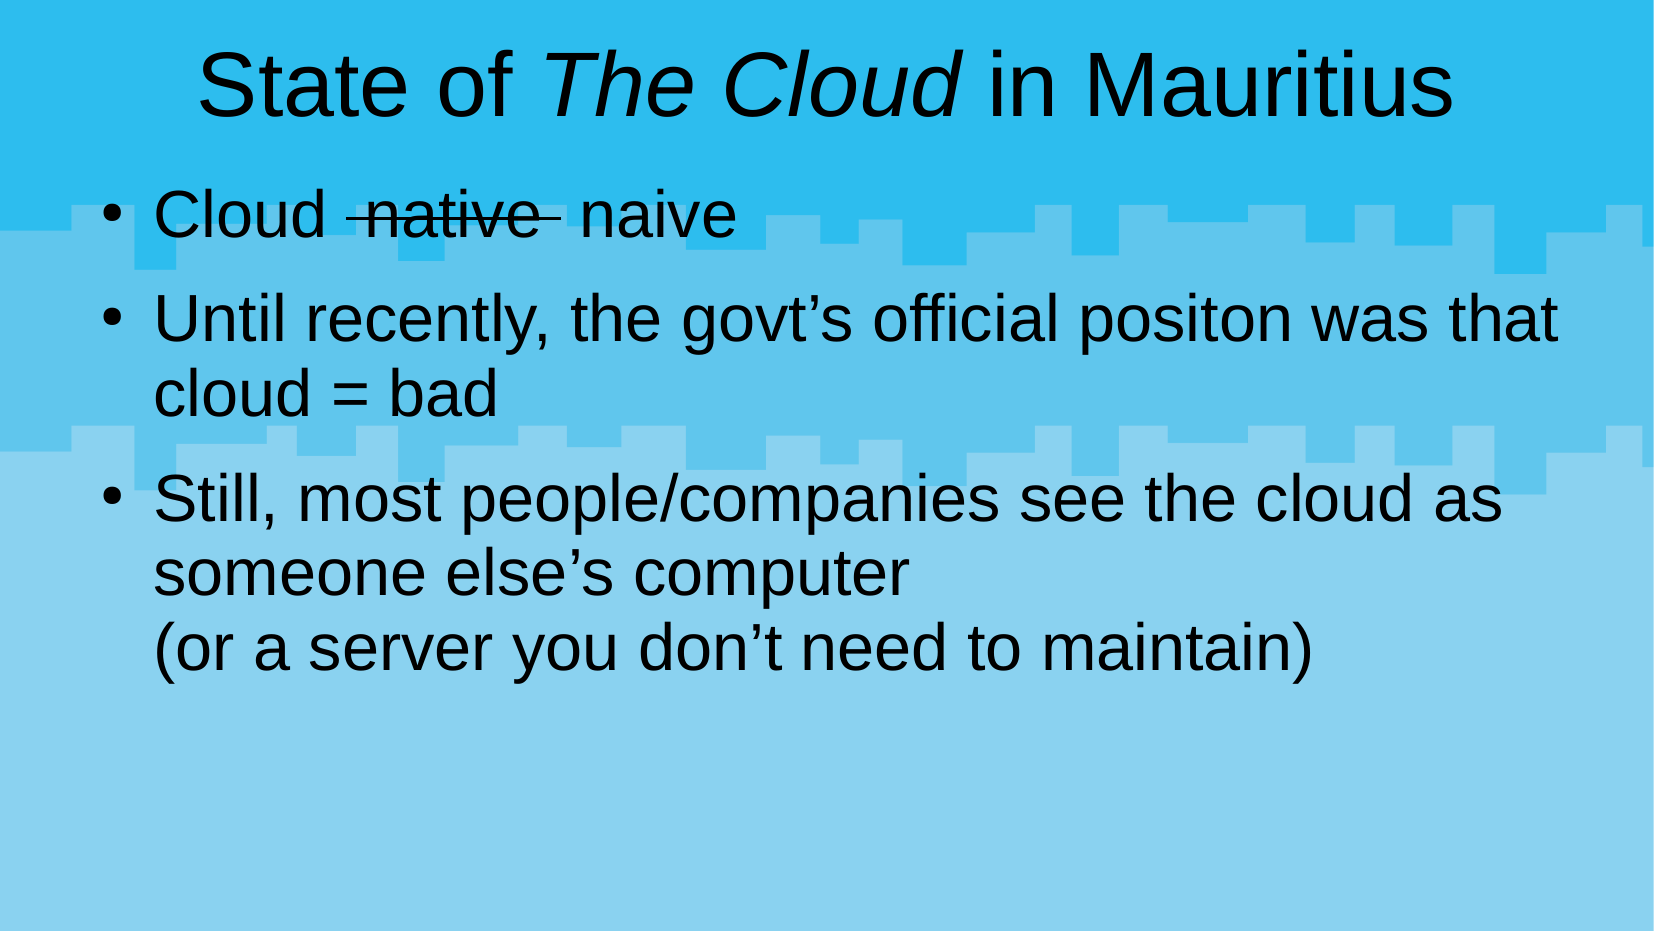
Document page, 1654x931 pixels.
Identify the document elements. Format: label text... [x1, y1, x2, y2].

picture [0, 0, 1654, 931]
list Cloud native naive Until recently, the govt’s official positon was that cloud = bad Still, most people/companies see the cloud as someone else’s computer (or a server you don’t need to maintain) [82, 177, 1571, 827]
title State of The Cloud in Mauritius [82, 7, 1571, 163]
